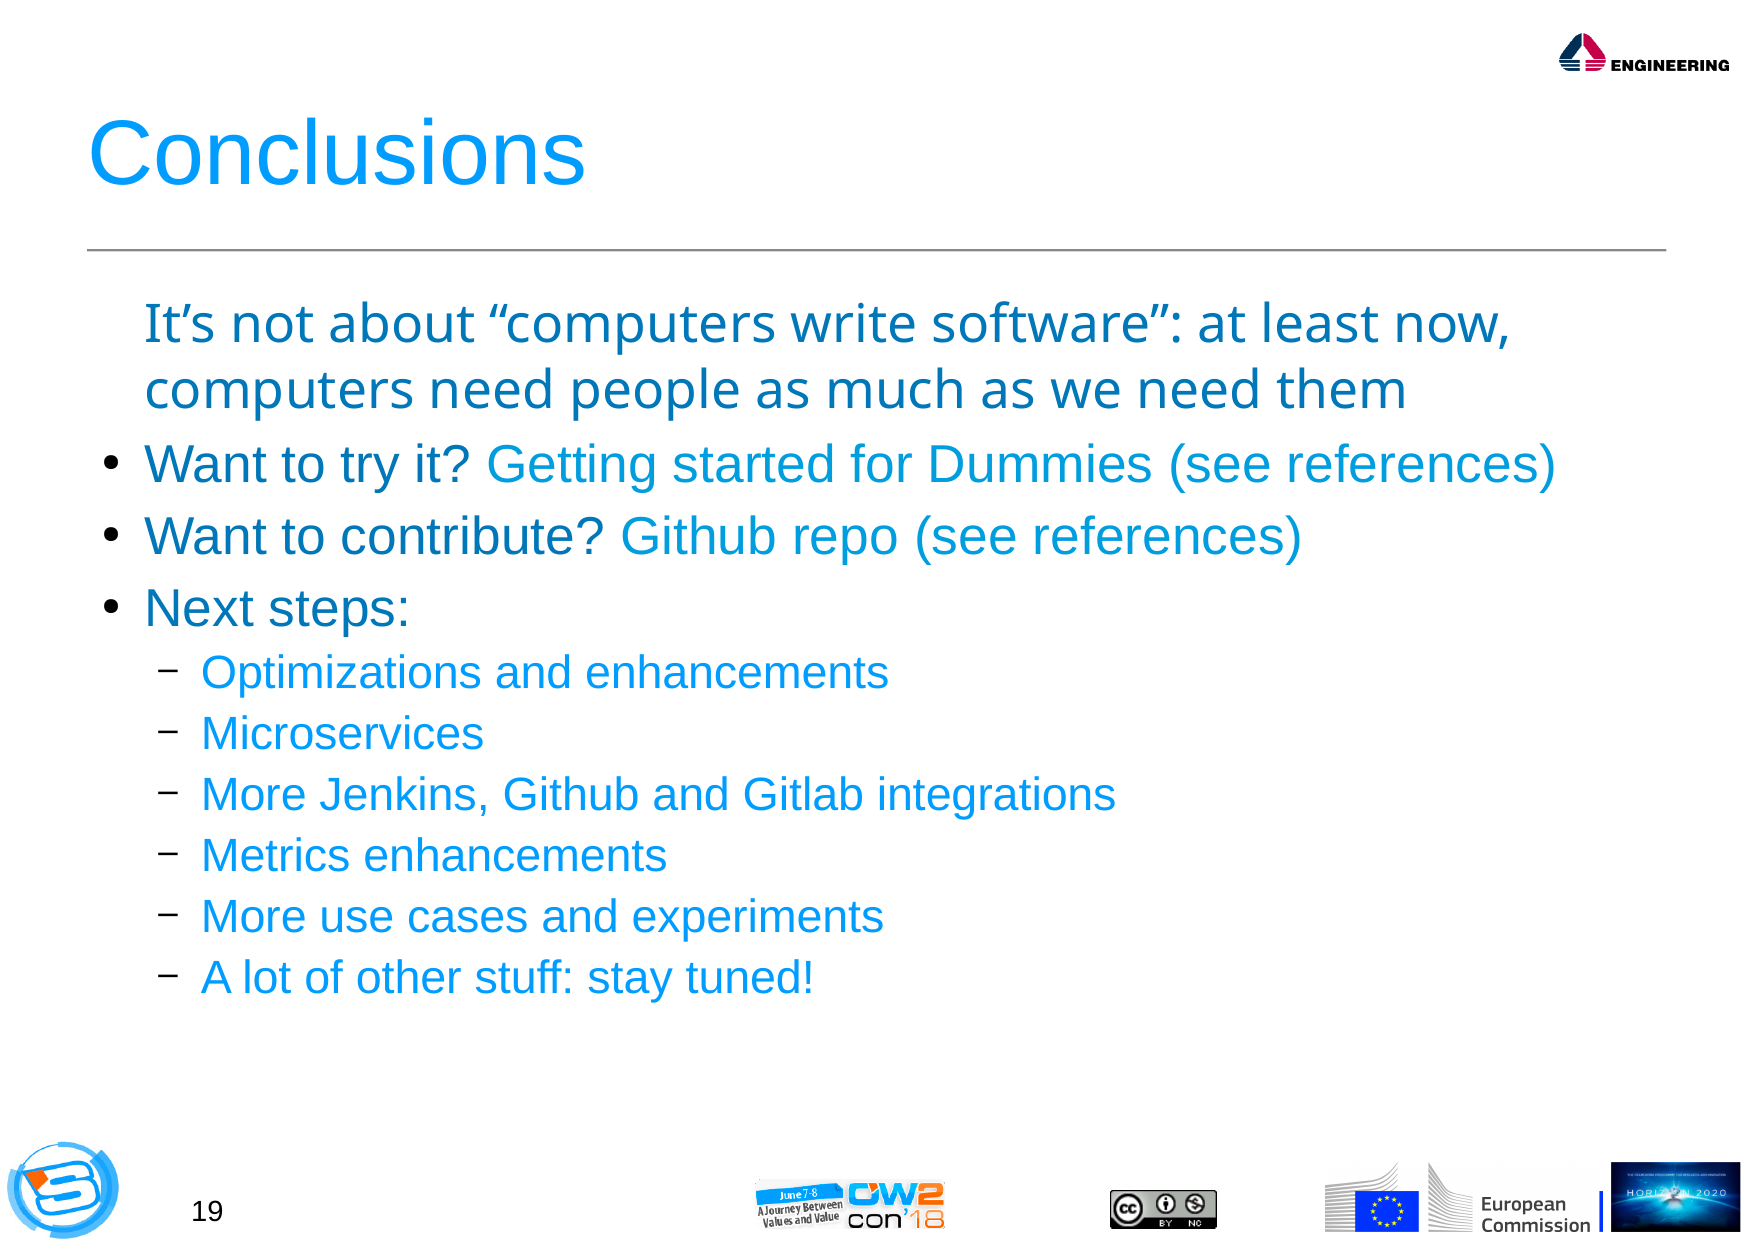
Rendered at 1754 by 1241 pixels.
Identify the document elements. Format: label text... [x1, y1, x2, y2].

title Conclusions [87, 49, 1667, 257]
picture [755, 1179, 945, 1229]
list It’s not about “computers write software”: at least now, computers need people as much as we need them Want to try it? Getting started for Dummies (see references) Want to contribute? Github repo (see references) Next steps: Optimizations and enhancements Microservices More Jenkins, Github and Gitlab integrations Metrics enhancements More use cases and experiments A lot of other stuff: stay tuned! [87, 290, 1667, 1010]
picture [4, 1139, 122, 1241]
picture [1325, 1162, 1603, 1232]
picture [1611, 1162, 1741, 1232]
picture [1110, 1190, 1217, 1229]
picture [1559, 33, 1729, 71]
